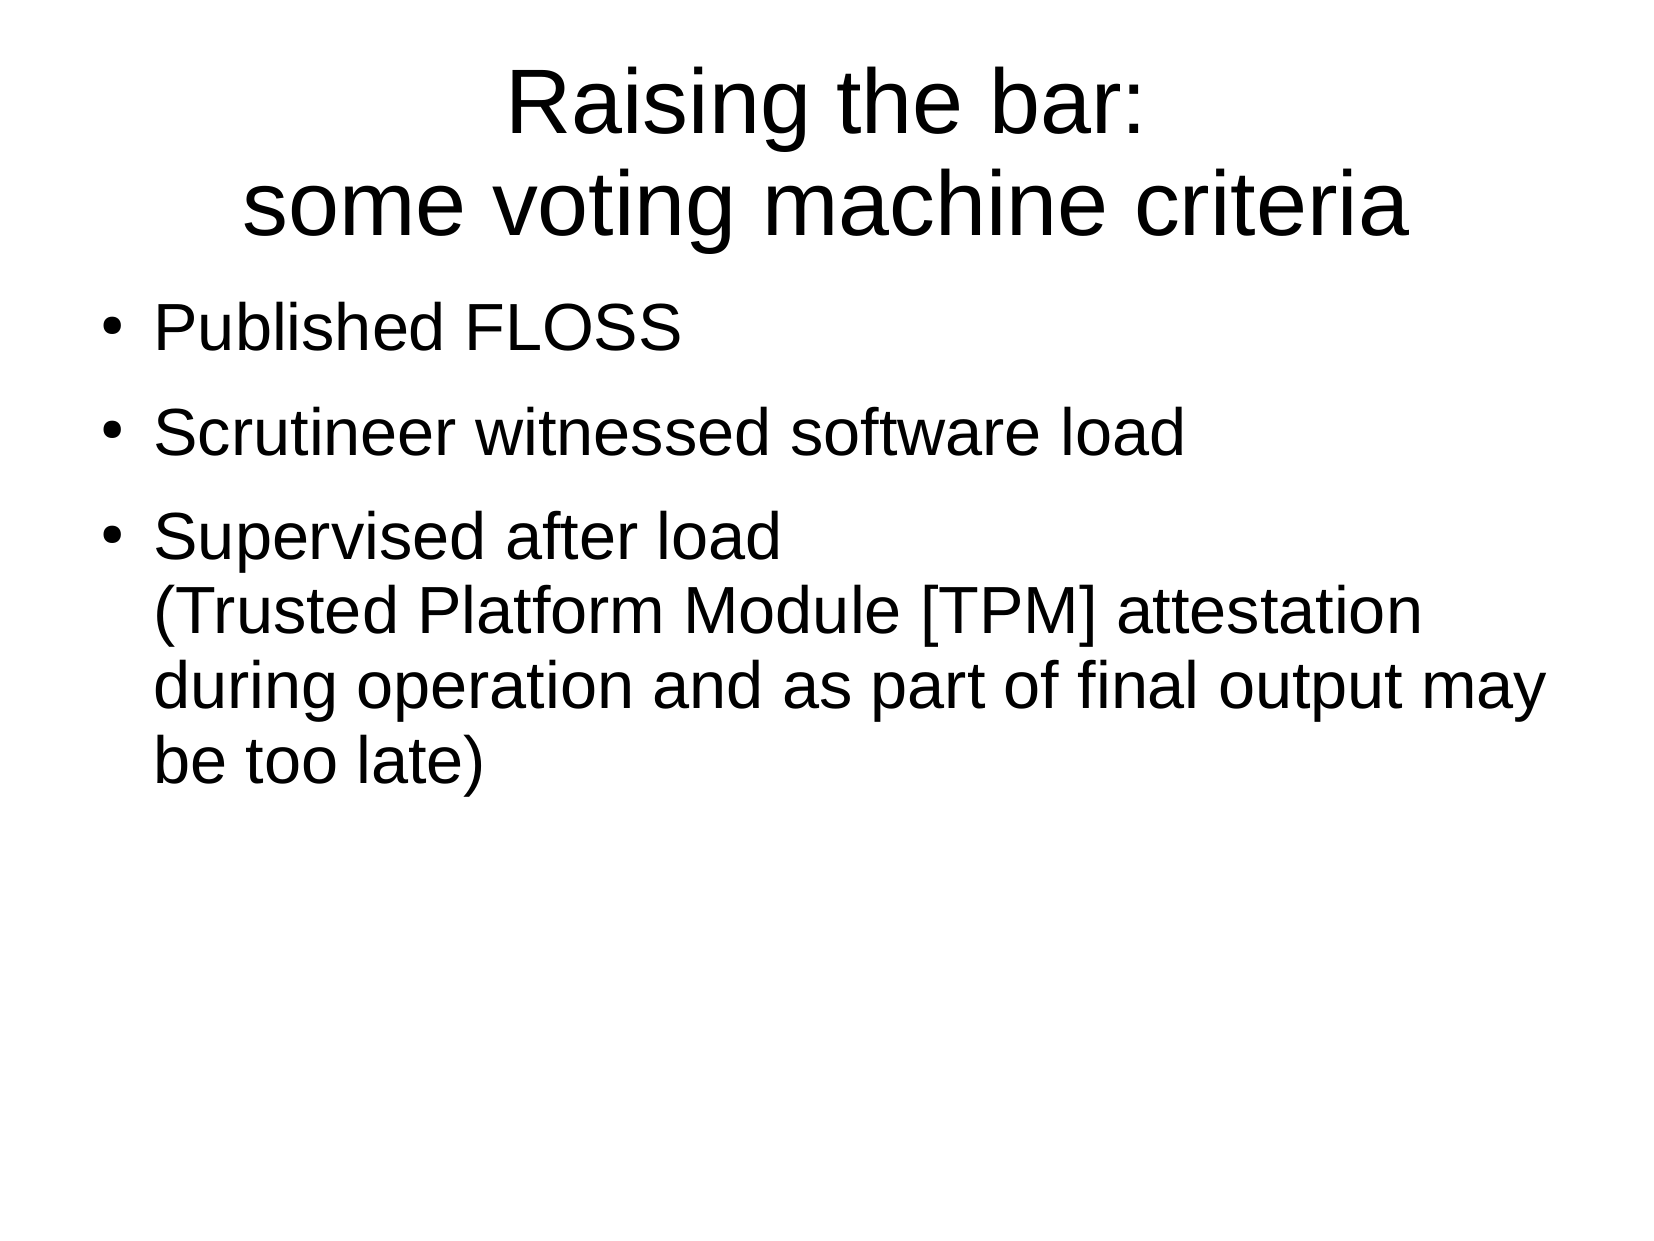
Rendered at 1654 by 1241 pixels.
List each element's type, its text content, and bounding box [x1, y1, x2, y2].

list Published FLOSS Scrutineer witnessed software load Supervised after load (Trusted Platform Module [TPM] attestation during operation and as part of final output may be too late) [82, 290, 1571, 1010]
title Raising the bar: some voting machine criteria [82, 49, 1571, 257]
